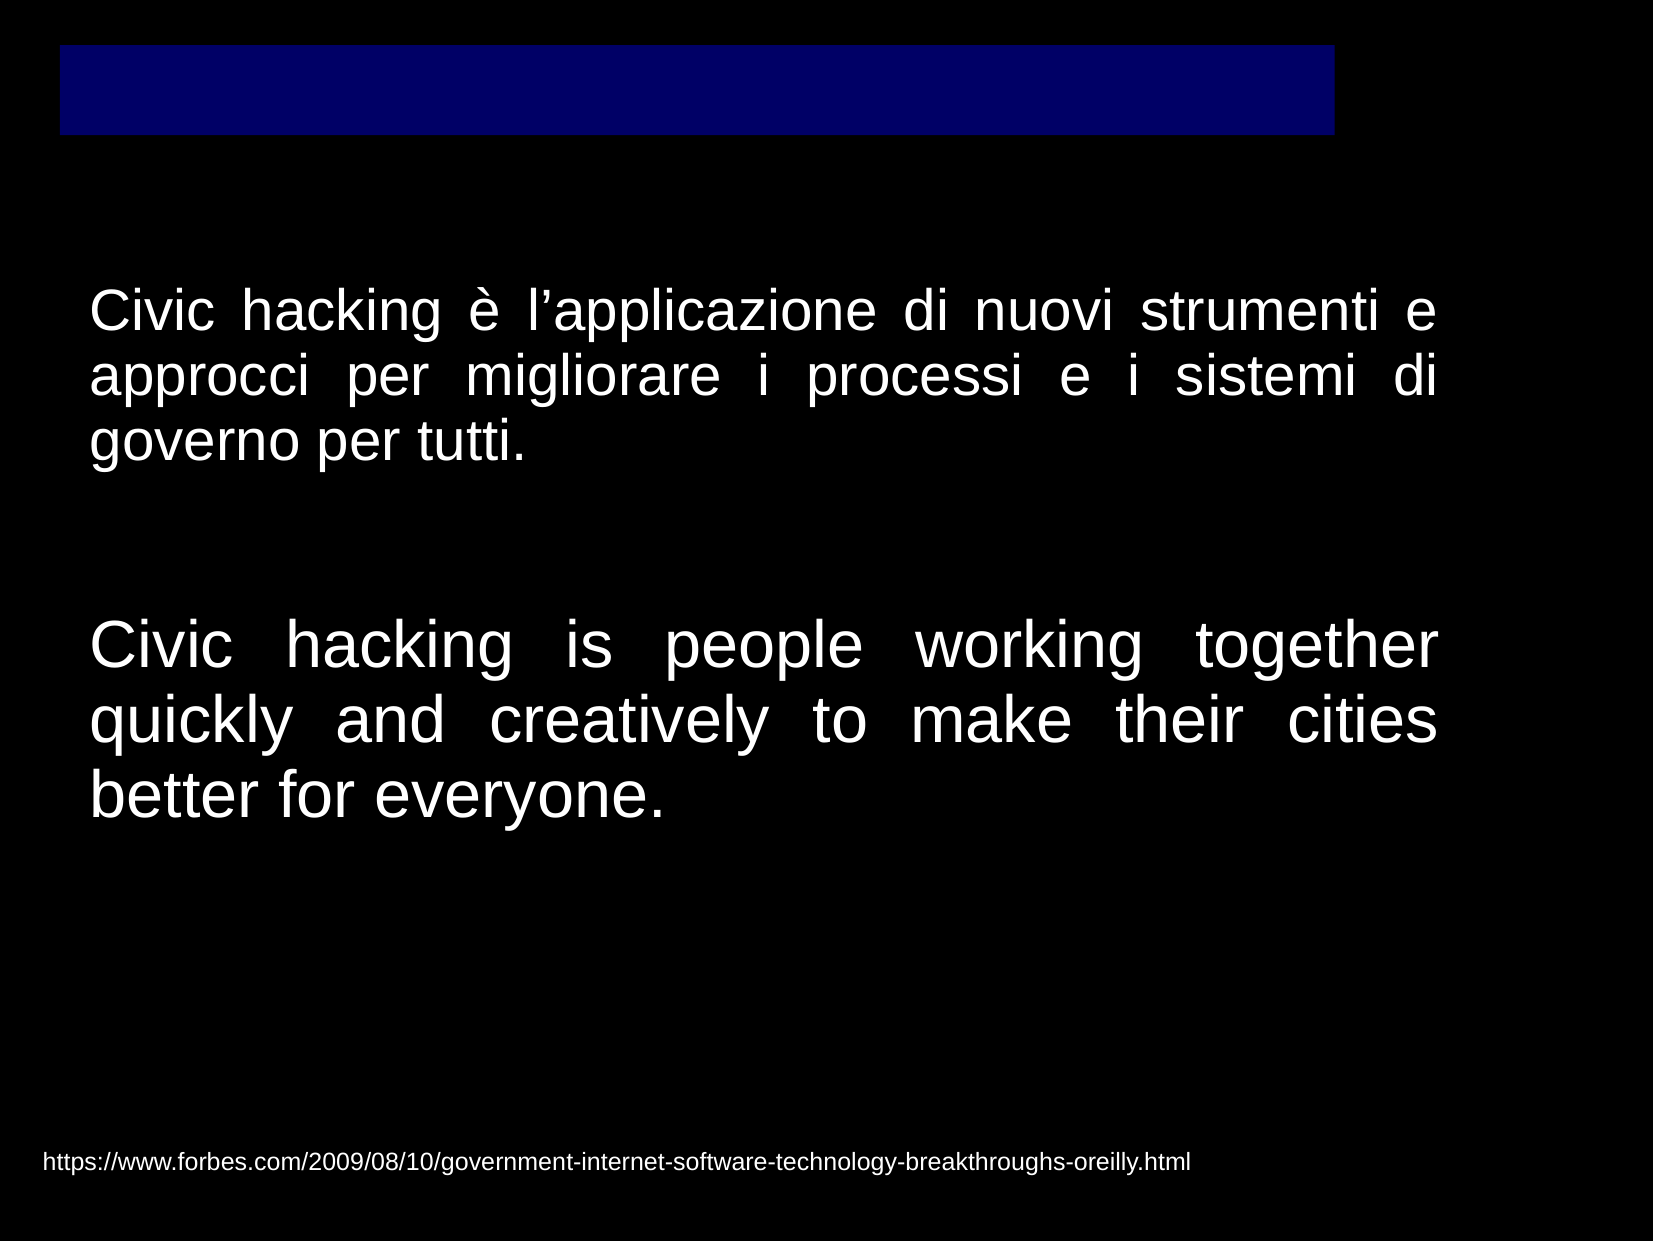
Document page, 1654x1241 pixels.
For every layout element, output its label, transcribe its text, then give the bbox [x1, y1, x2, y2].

text_box Civic hacking is people working together quickly and creatively to make their cities better for everyone. [75, 600, 1456, 974]
list [59, 45, 1335, 136]
text_box https://www.forbes.com/2009/08/10/government-internet-software-technology-breakthroughs-oreilly.html [27, 1140, 1603, 1211]
text_box Civic hacking è l’applicazione di nuovi strumenti e approcci per migliorare i processi e i sistemi di governo per tutti. [75, 270, 1456, 480]
